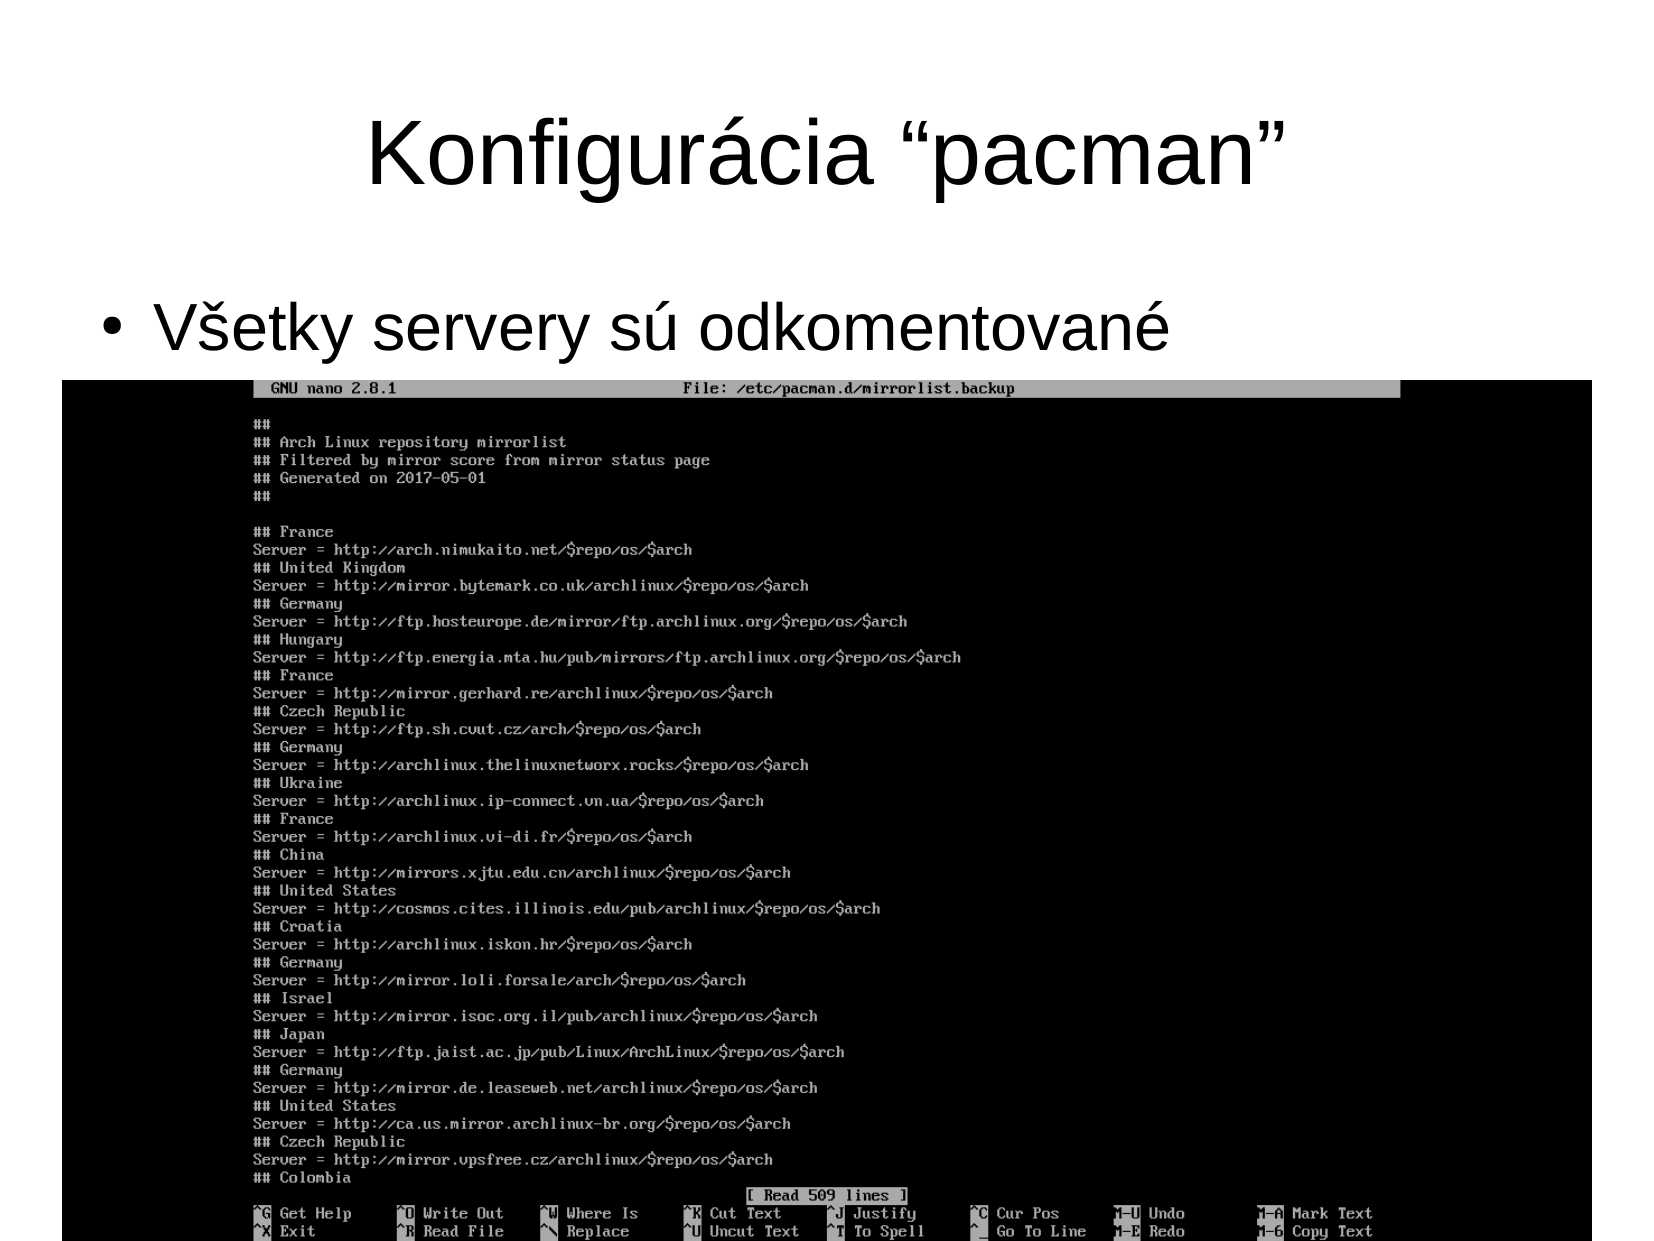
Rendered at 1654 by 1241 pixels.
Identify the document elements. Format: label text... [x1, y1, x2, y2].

list Všetky servery sú odkomentované [82, 290, 1571, 380]
title Konfigurácia “pacman” [82, 49, 1571, 257]
picture [62, 380, 1592, 1241]
